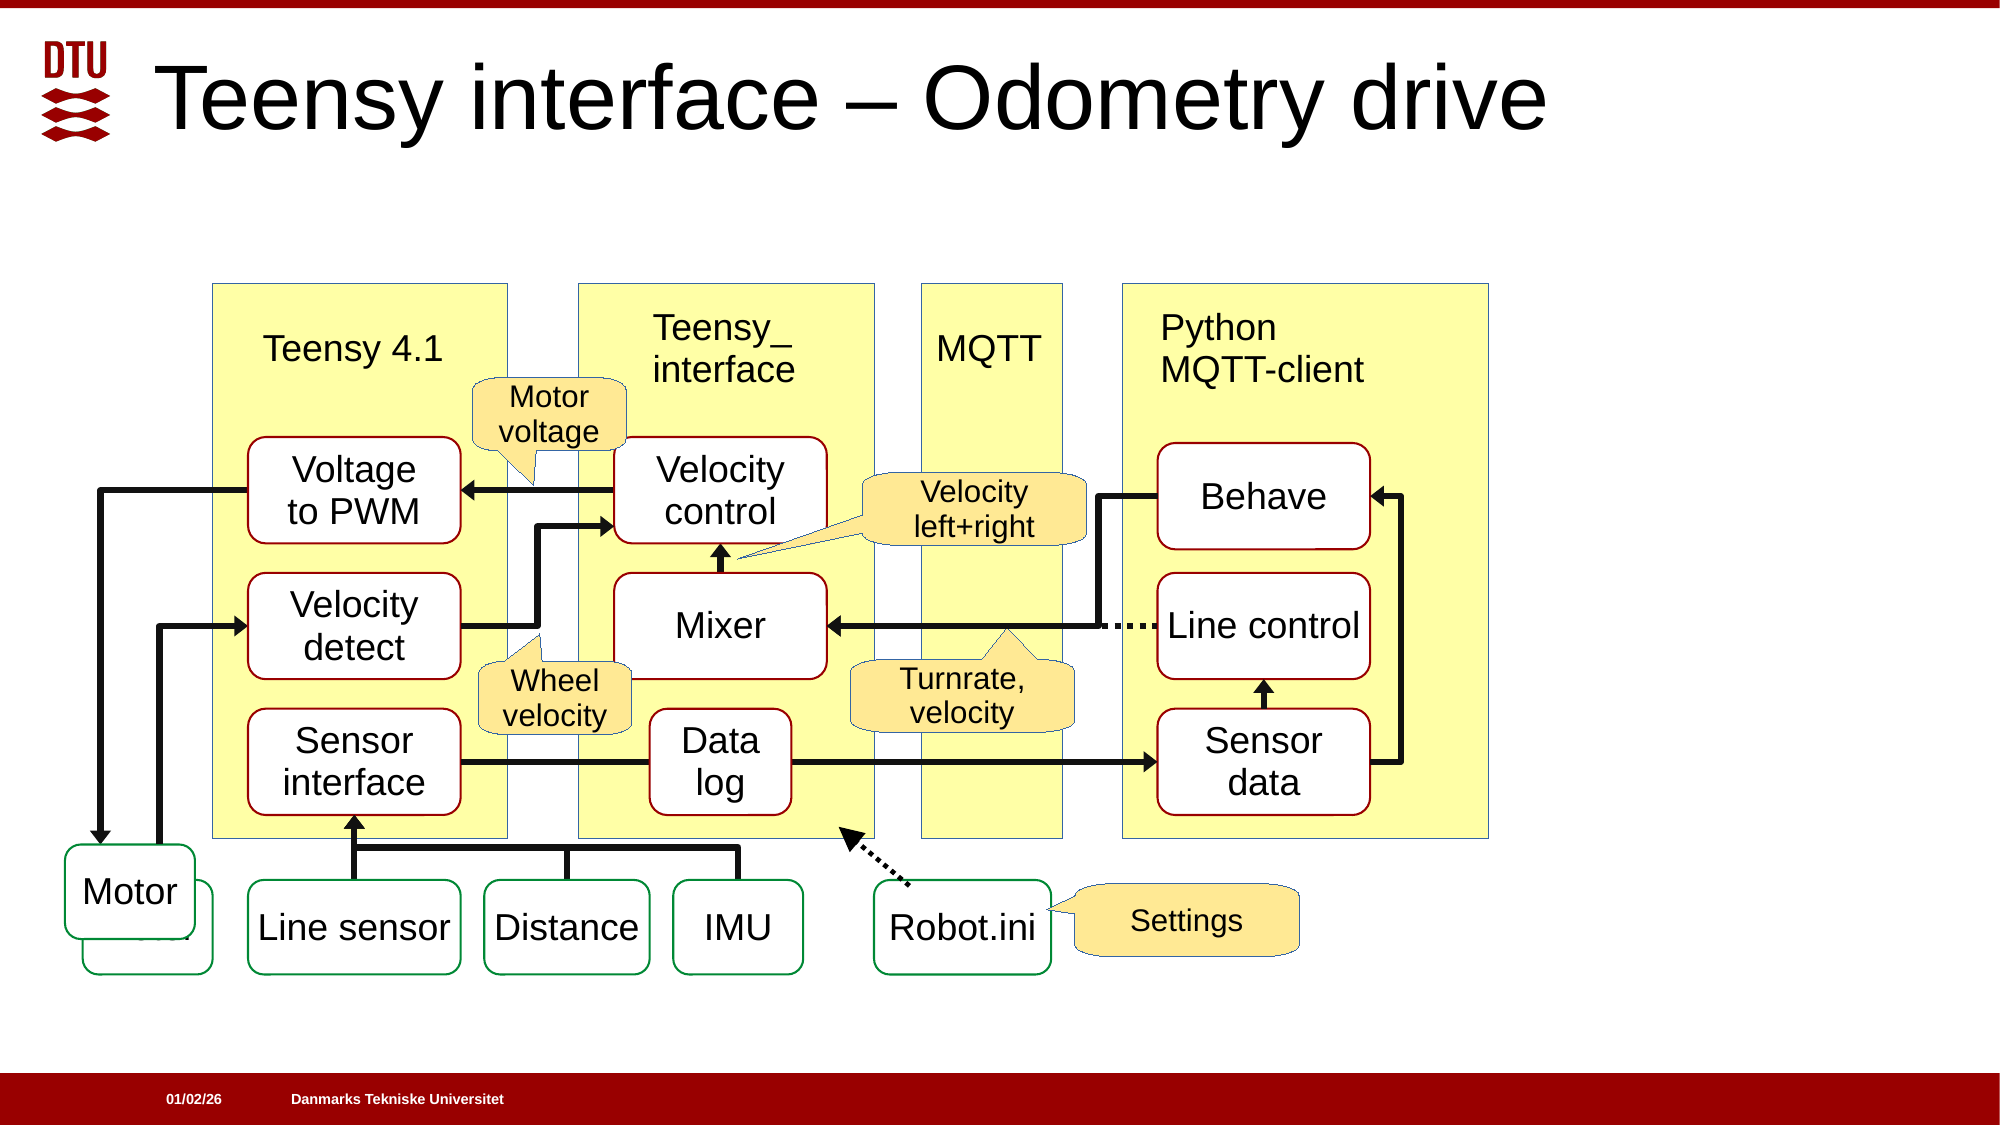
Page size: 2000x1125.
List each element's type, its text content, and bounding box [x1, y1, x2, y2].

text_box Velocity left+right [737, 472, 1087, 560]
text_box Sensor data [1157, 708, 1371, 816]
text_box Velocity detect [248, 572, 461, 680]
text_box [1122, 283, 1489, 839]
text_box [578, 528, 719, 661]
text_box MQTT [921, 320, 1063, 378]
text_box [578, 627, 875, 759]
text_box Turnrate, velocity [850, 629, 1075, 733]
text_box Behave [1157, 442, 1371, 550]
text_box Wheel velocity [478, 633, 632, 735]
text_box Python MQTT-client [1145, 299, 1380, 399]
text_box [212, 627, 508, 839]
text_box [356, 765, 508, 839]
text_box Motor [64, 844, 195, 940]
text_box [921, 765, 1063, 839]
text_box IMU [673, 879, 804, 975]
text_box [578, 765, 875, 839]
text_box Teensy 4.1 [248, 320, 534, 378]
text_box [212, 283, 508, 489]
text_box [578, 450, 614, 487]
text_box [578, 283, 875, 527]
text_box Line control [1157, 572, 1371, 680]
text_box [921, 730, 1063, 759]
text_box Motor voltage [472, 377, 627, 486]
text_box Teensy_ interface [637, 299, 921, 399]
text_box Data log [649, 708, 792, 816]
text_box [1122, 498, 1397, 760]
text_box Settings [1046, 883, 1300, 957]
text_box [921, 629, 1004, 659]
text_box Motor [82, 879, 213, 975]
text_box Mixer [614, 572, 827, 680]
text_box [921, 545, 1063, 623]
text_box [722, 534, 875, 625]
text_box [578, 493, 614, 525]
text_box Sensor interface [248, 708, 461, 816]
text_box [1010, 629, 1063, 662]
text_box Distance [484, 879, 650, 975]
title Teensy interface – Odometry drive [153, 46, 1900, 192]
text_box [212, 492, 508, 625]
text_box Robot.ini [874, 879, 1052, 975]
text_box [921, 283, 1063, 320]
text_box Line sensor [248, 879, 461, 975]
text_box Velocity control [614, 437, 827, 544]
text_box [921, 378, 1063, 473]
text_box Voltage to PWM [248, 437, 461, 544]
